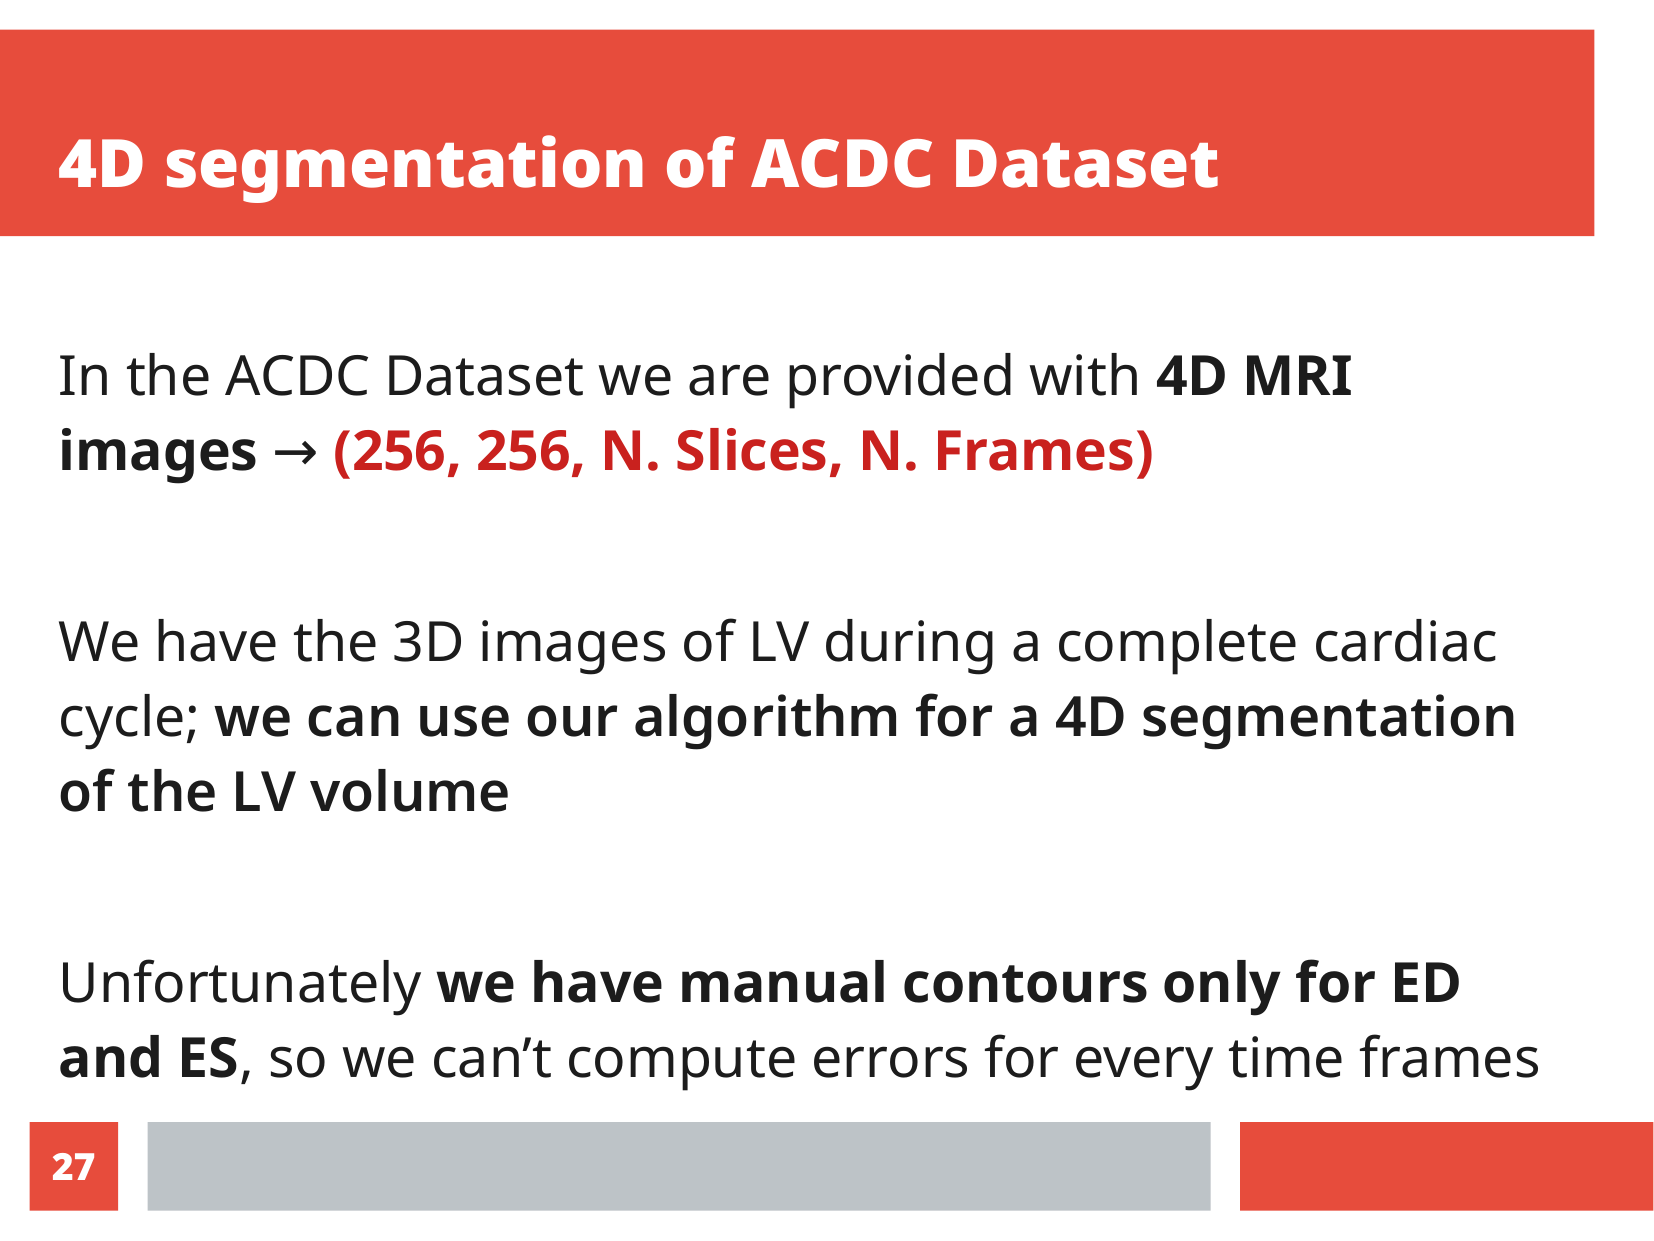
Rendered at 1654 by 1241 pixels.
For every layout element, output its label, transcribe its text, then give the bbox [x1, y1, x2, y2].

list In the ACDC Dataset we are provided with 4D MRI images → (256, 256, N. Slices, N. Frames) We have the 3D images of LV during a complete cardiac cycle; we can use our algorithm for a 4D segmentation of the LV volume Unfortunately we have manual contours only for ED and ES, so we can’t compute errors for every time frames [59, 336, 1565, 1105]
title 4D segmentation of ACDC Dataset [59, 59, 1595, 207]
